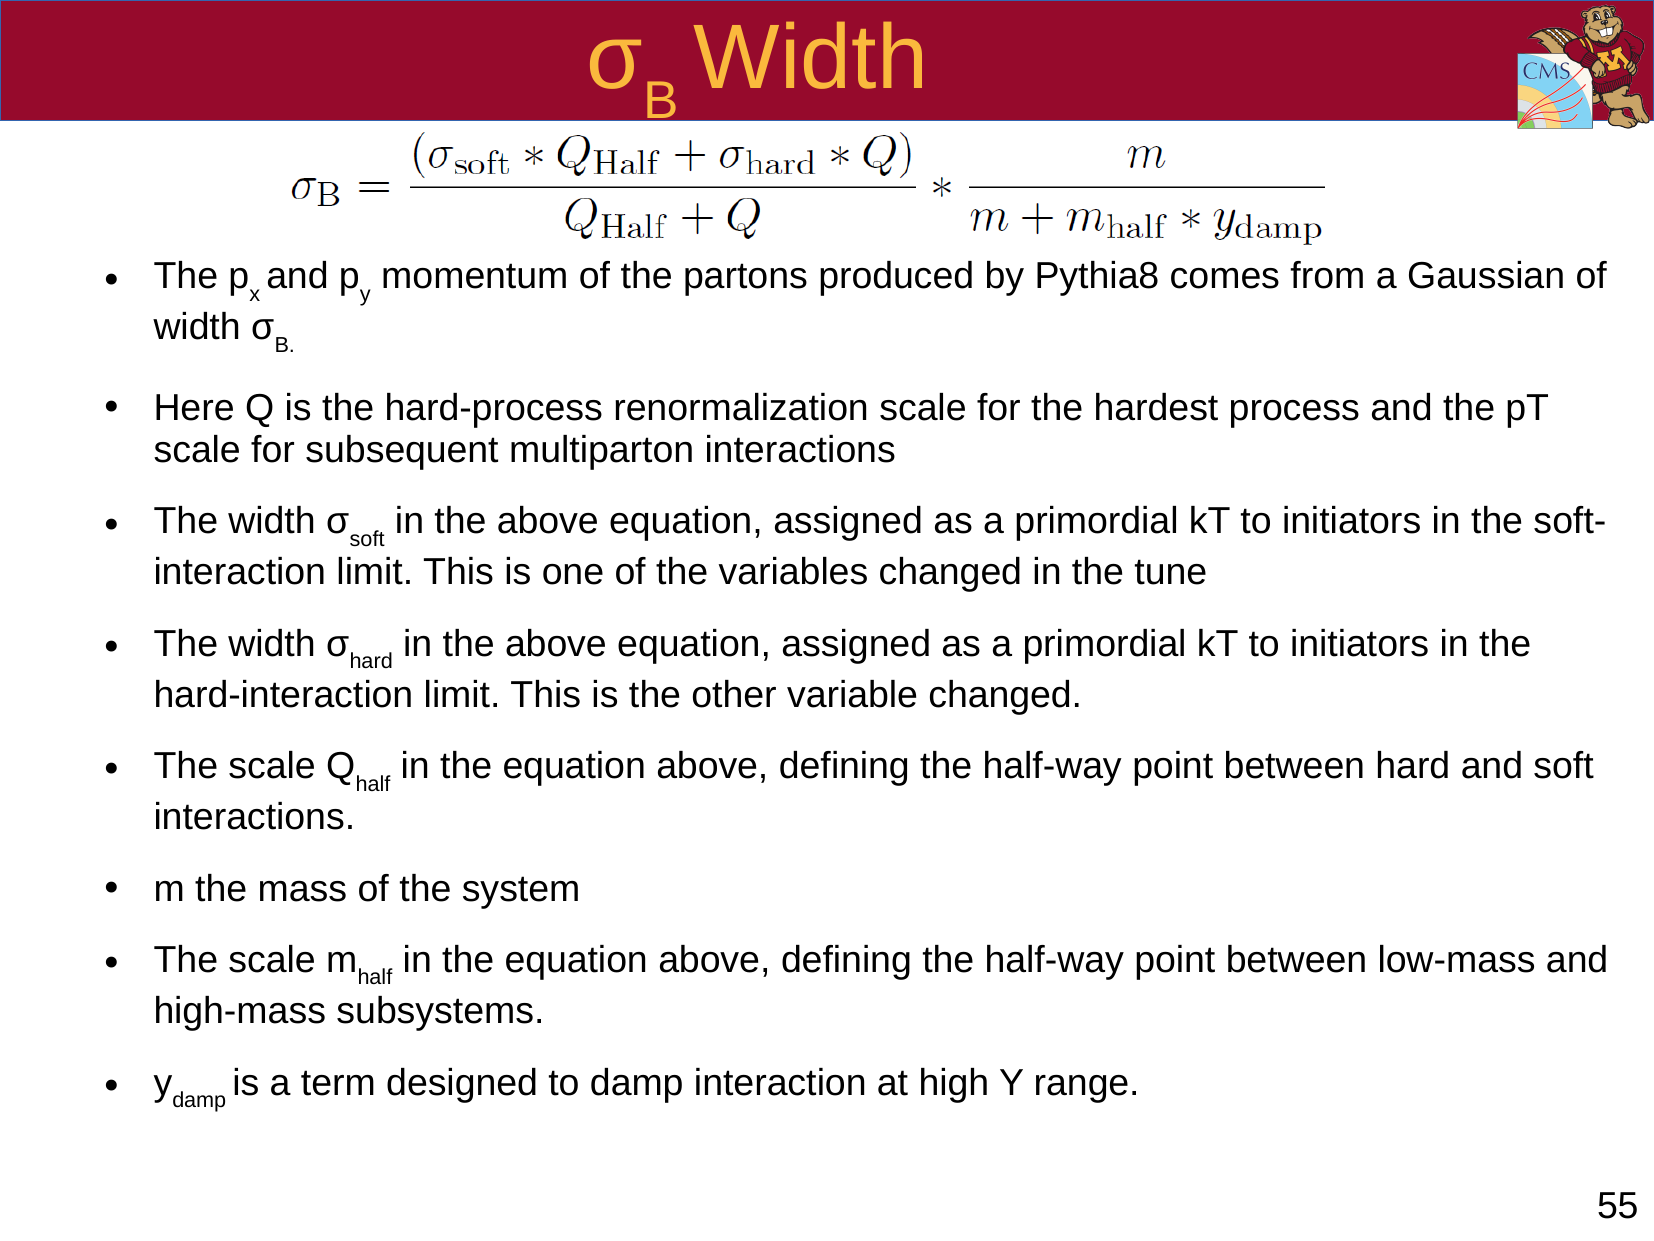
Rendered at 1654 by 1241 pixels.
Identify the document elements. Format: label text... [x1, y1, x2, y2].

list The px and py momentum of the partons produced by Pythia8 comes from a Gaussian of width σB. Here Q is the hard-process renormalization scale for the hardest process and the pT scale for subsequent multiparton interactions The width σsoft in the above equation, assigned as a primordial kT to initiators in the soft-interaction limit. This is one of the variables changed in the tune The width σhard in the above equation, assigned as a primordial kT to initiators in the hard-interaction limit. This is the other variable changed. The scale Qhalf in the equation above, defining the half-way point between hard and soft interactions. m the mass of the system The scale mhalf in the equation above, defining the half-way point between low-mass and high-mass subsystems. ydamp is a term designed to damp interaction at high Y range. [82, 255, 1621, 1036]
picture [275, 124, 1326, 249]
title σB Width [0, 5, 1516, 130]
picture [1515, 0, 1652, 135]
